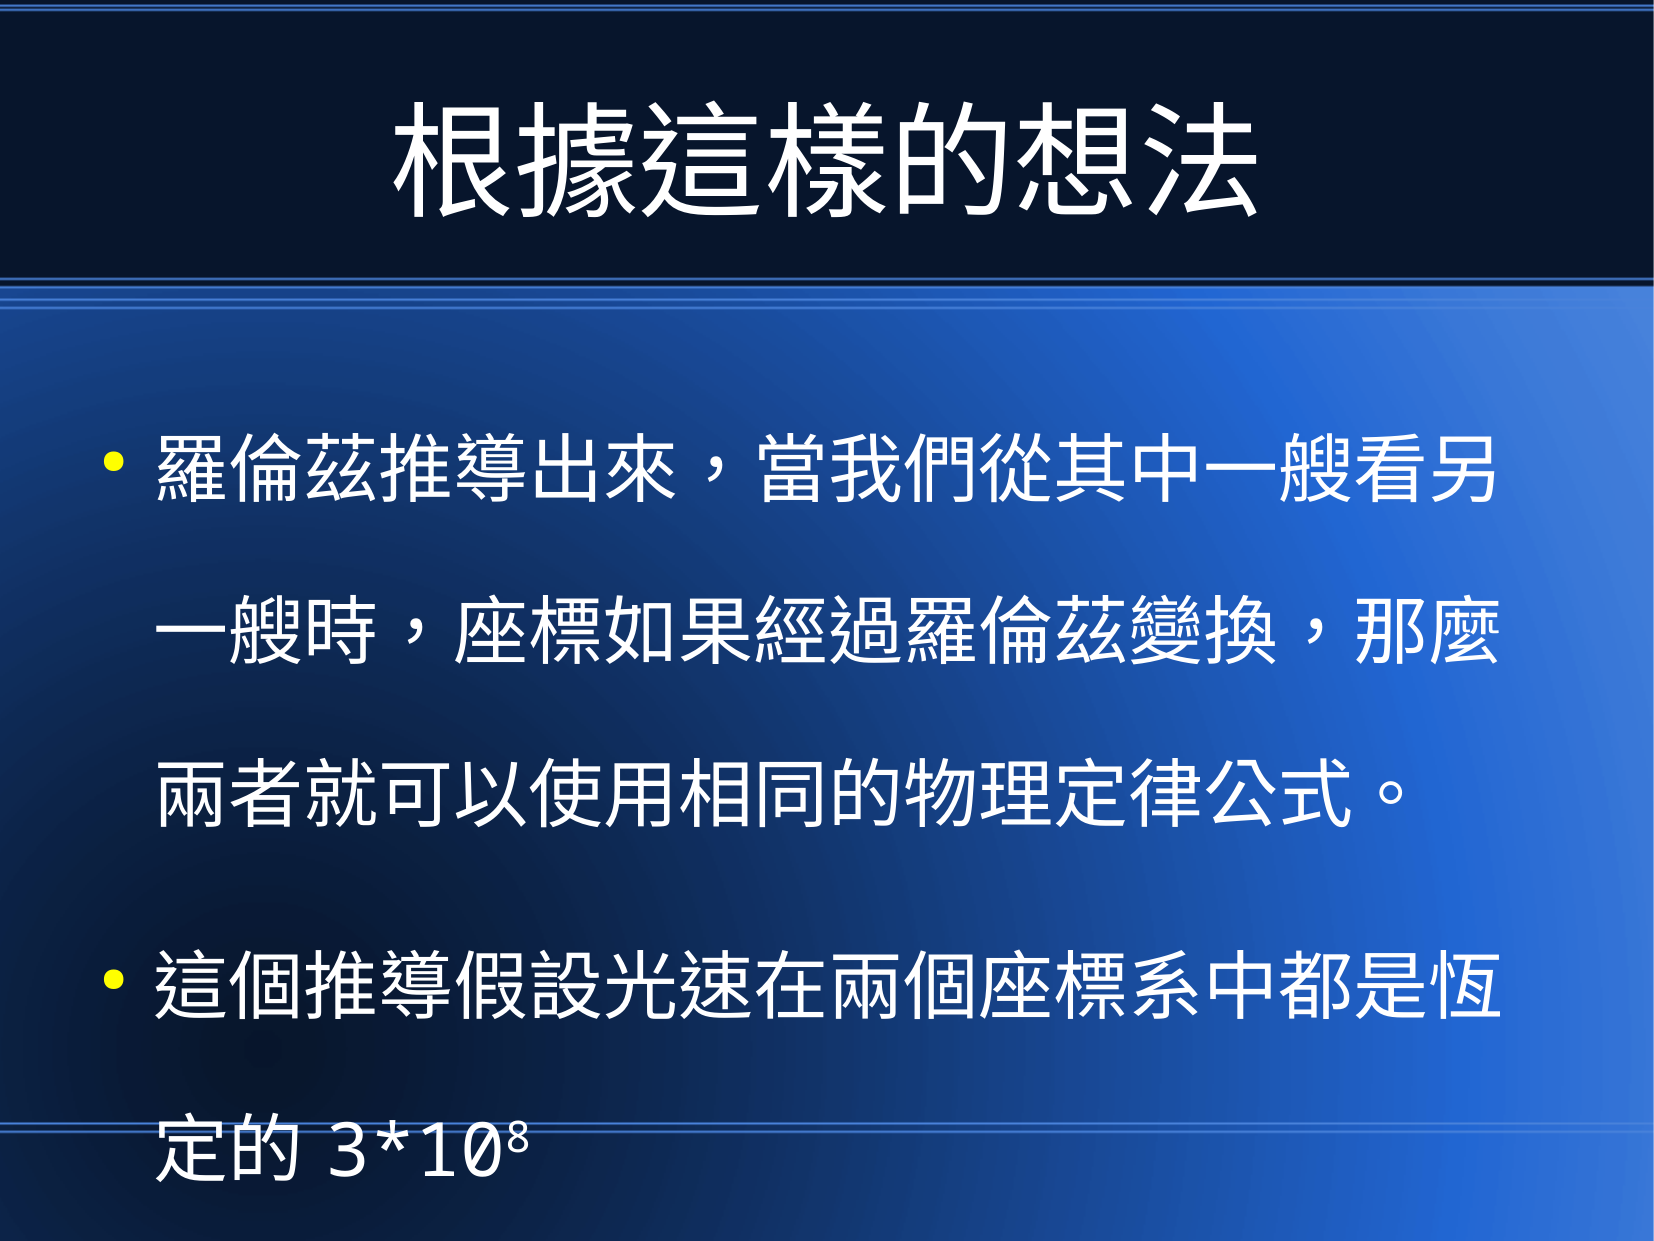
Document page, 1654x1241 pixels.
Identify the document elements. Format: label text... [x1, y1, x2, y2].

picture [0, 0, 1654, 1241]
title 根據這樣的想法 [82, 49, 1571, 257]
list 羅倫茲推導出來，當我們從其中一艘看另一艘時，座標如果經過羅倫茲變換，那麼兩者就可以使用相同的物理定律公式。 這個推導假設光速在兩個座標系中都是恆定的3*108 [82, 355, 1571, 1241]
